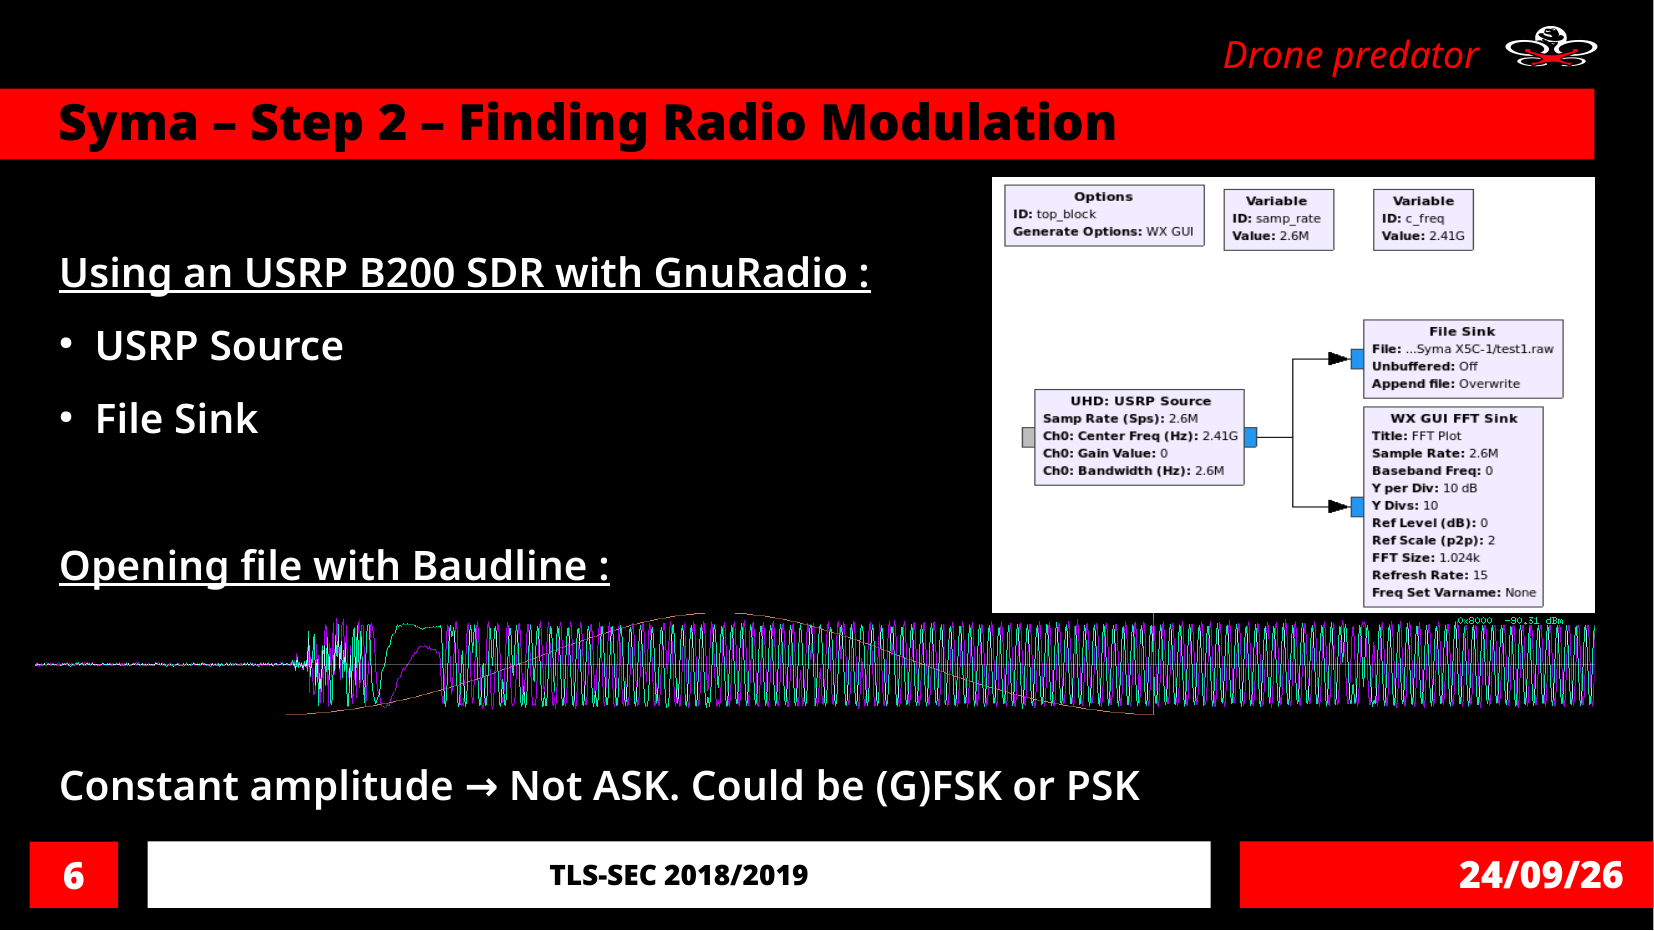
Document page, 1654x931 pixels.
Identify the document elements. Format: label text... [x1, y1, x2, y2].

picture [1488, 15, 1617, 80]
list Using an USRP B200 SDR with GnuRadio : USRP Source File Sink Opening file with Baudline : Constant amplitude → Not ASK. Could be (G)FSK or PSK [59, 243, 992, 613]
picture [35, 177, 1595, 715]
list Using an USRP B200 SDR with GnuRadio : USRP Source File Sink Opening file with Baudline : Constant amplitude → Not ASK. Could be (G)FSK or PSK [59, 715, 1595, 820]
title Syma – Step 2 – Finding Radio Modulation [59, 44, 1595, 156]
